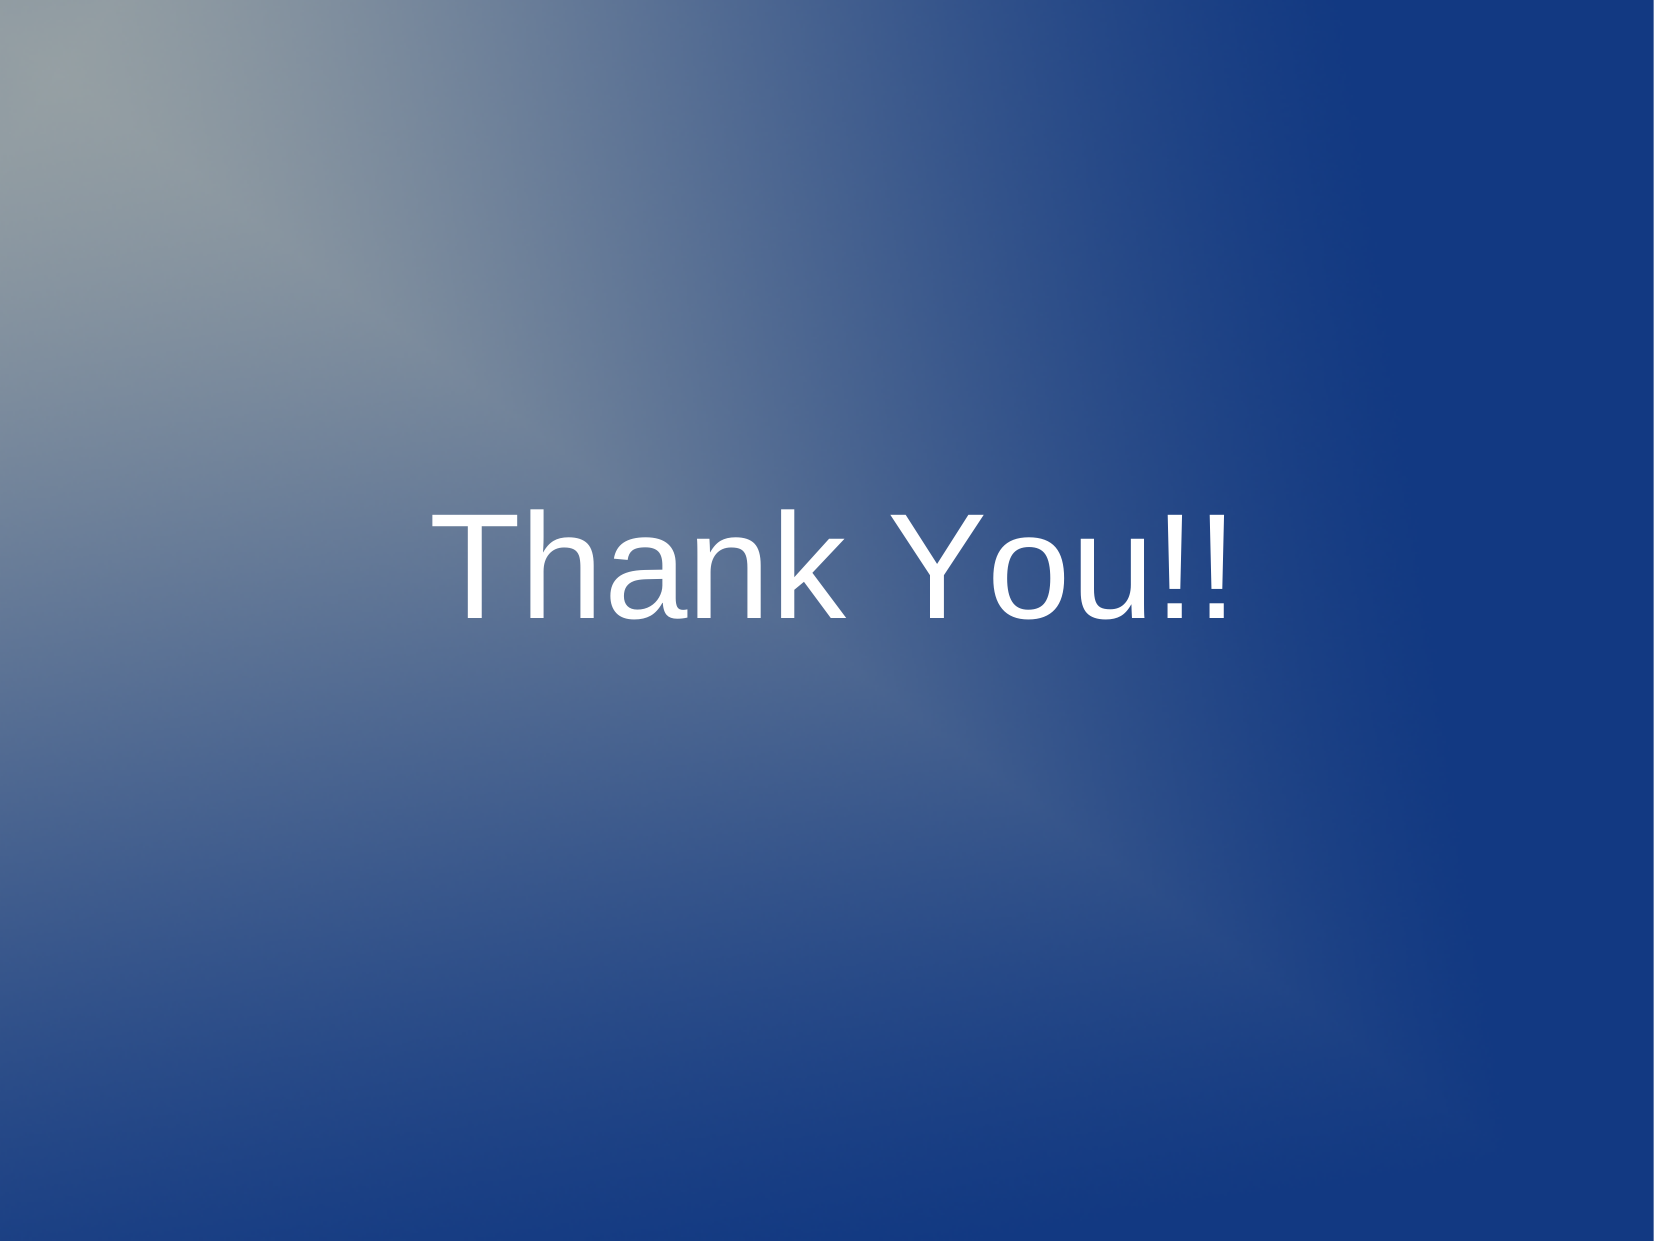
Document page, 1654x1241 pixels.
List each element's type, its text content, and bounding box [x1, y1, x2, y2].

title Thank You!! [90, 455, 1579, 663]
